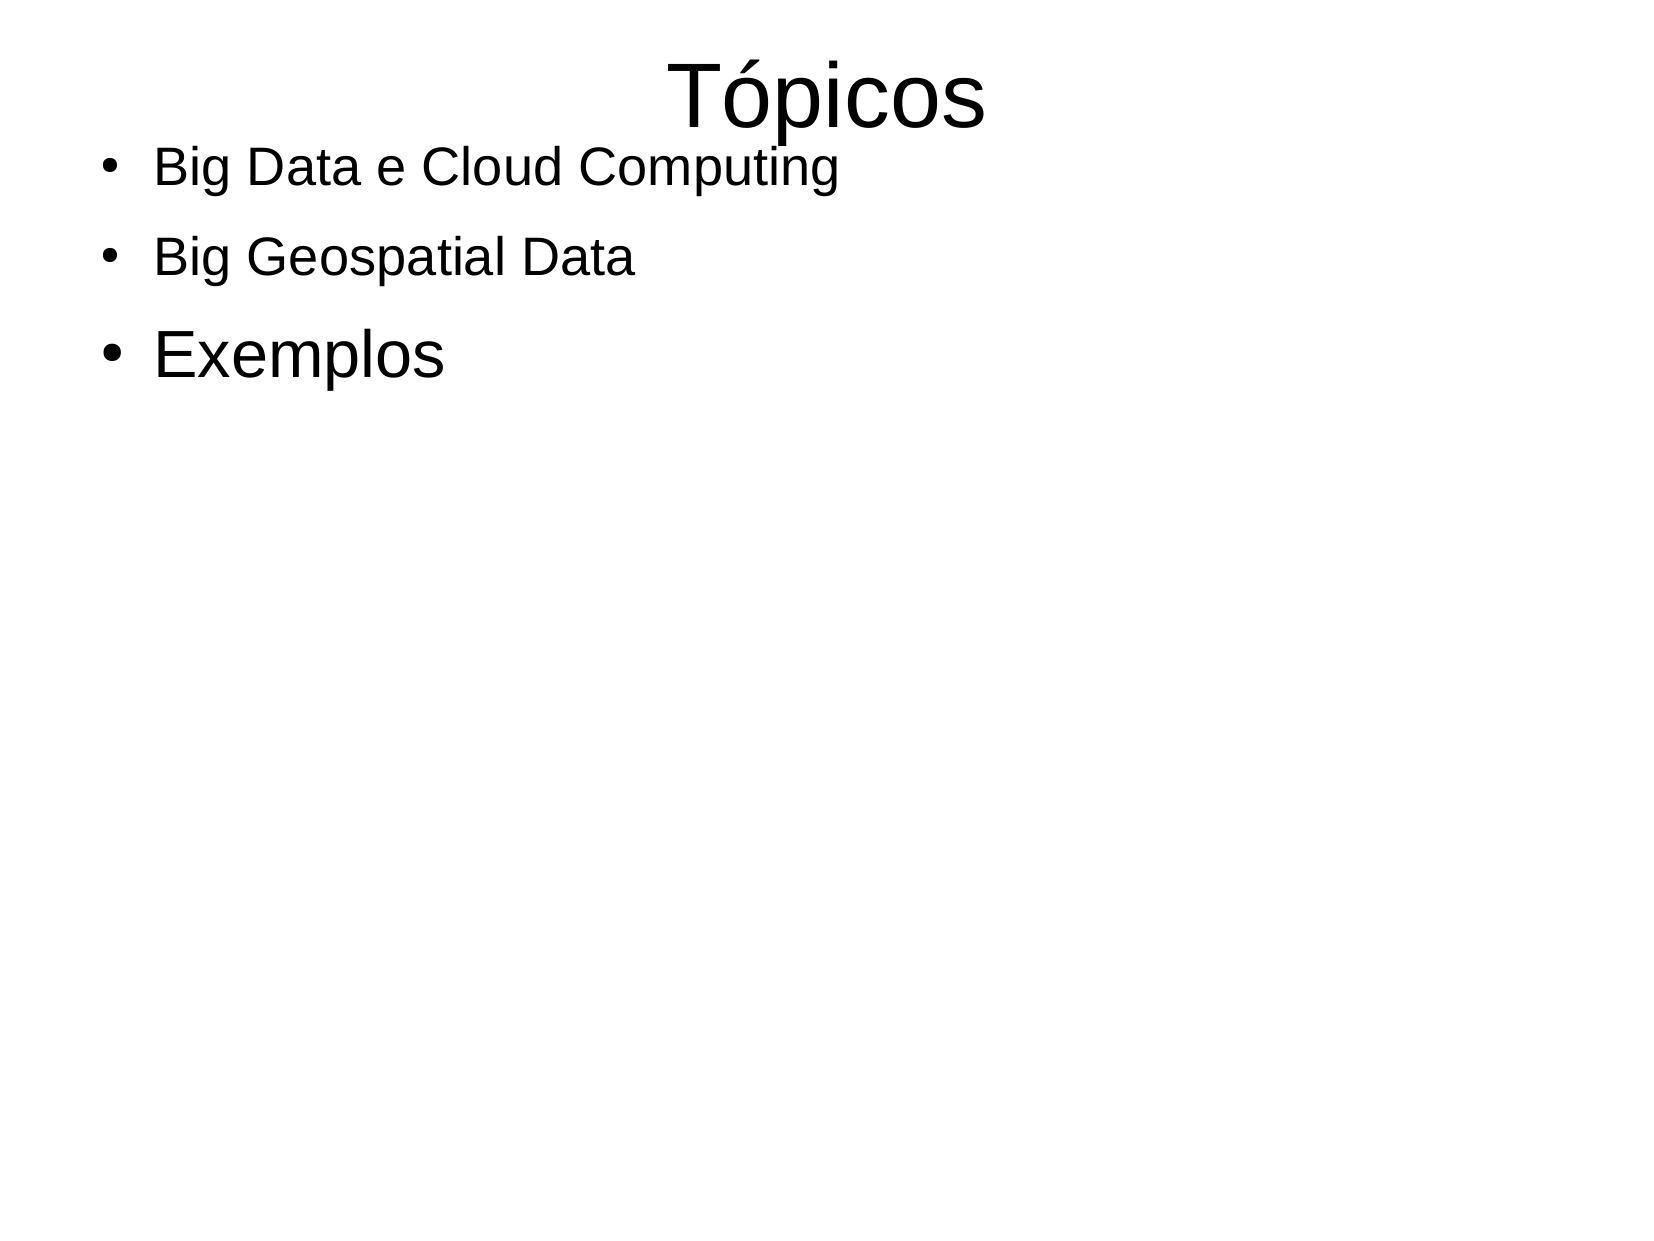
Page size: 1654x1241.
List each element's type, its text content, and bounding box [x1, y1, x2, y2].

title Tópicos [82, 44, 1571, 136]
list Big Data e Cloud Computing Big Geospatial Data Exemplos [82, 136, 1571, 1170]
